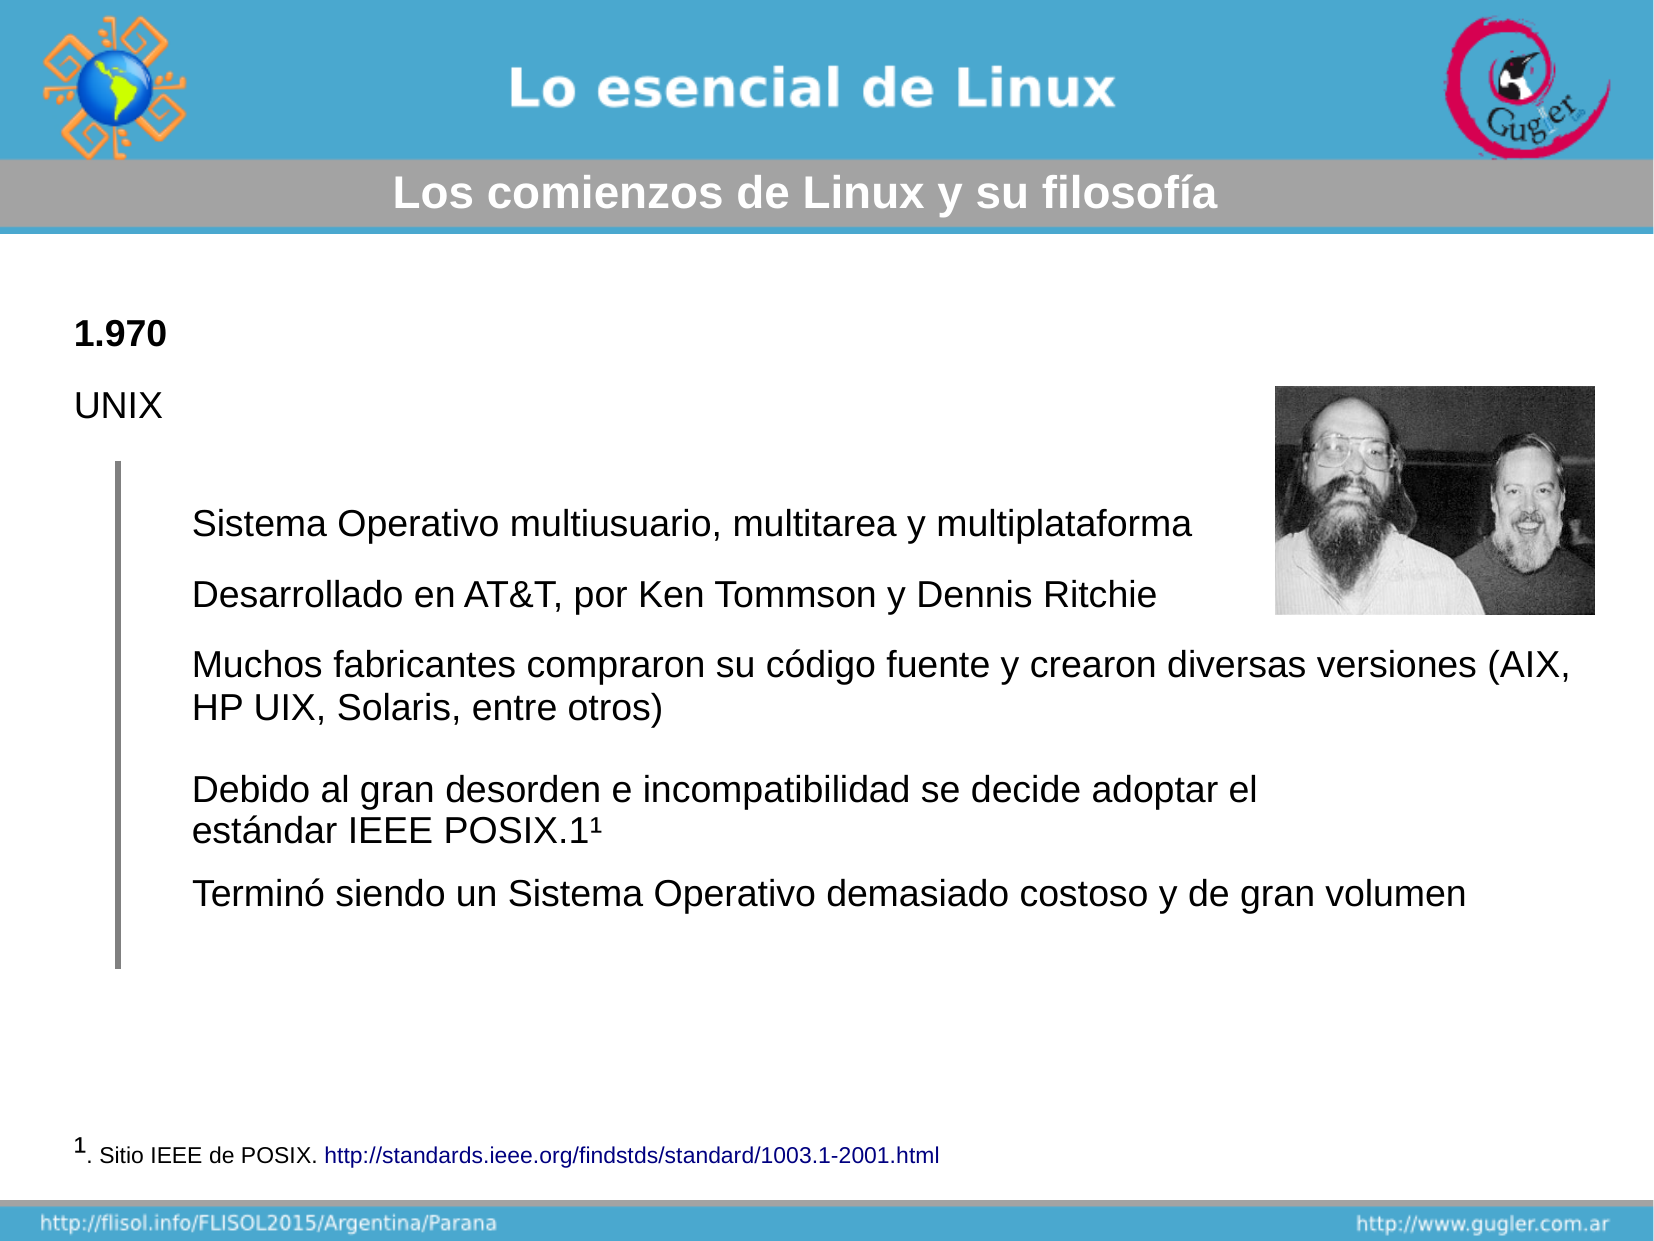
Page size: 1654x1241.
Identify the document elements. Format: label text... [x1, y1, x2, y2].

text_box Los comienzos de Linux y su filosofía [378, 159, 1241, 226]
text_box Muchos fabricantes compraron su código fuente y crearon diversas versiones (AIX, HP UIX, Solaris, entre otros)‏ [177, 637, 1630, 740]
text_box 1.970 [58, 305, 1630, 367]
text_box Sistema Operativo multiusuario, multitarea y multiplataforma [177, 496, 1275, 555]
picture [0, 1200, 1654, 1241]
text_box Terminó siendo un Sistema Operativo demasiado costoso y de gran volumen [177, 866, 1619, 934]
picture [1275, 386, 1595, 615]
text_box ¹. Sitio IEEE de POSIX. http://standards.ieee.org/findstds/standard/1003.1-2001.html [59, 1122, 1018, 1179]
text_box Desarrollado en AT&T, por Ken Tommson y Dennis Ritchie [177, 566, 1388, 626]
picture [0, 0, 1654, 234]
text_box UNIX [58, 377, 207, 437]
text_box Debido al gran desorden e incompatibilidad se decide adoptar el estándar IEEE POSIX.1¹ [177, 761, 1418, 864]
